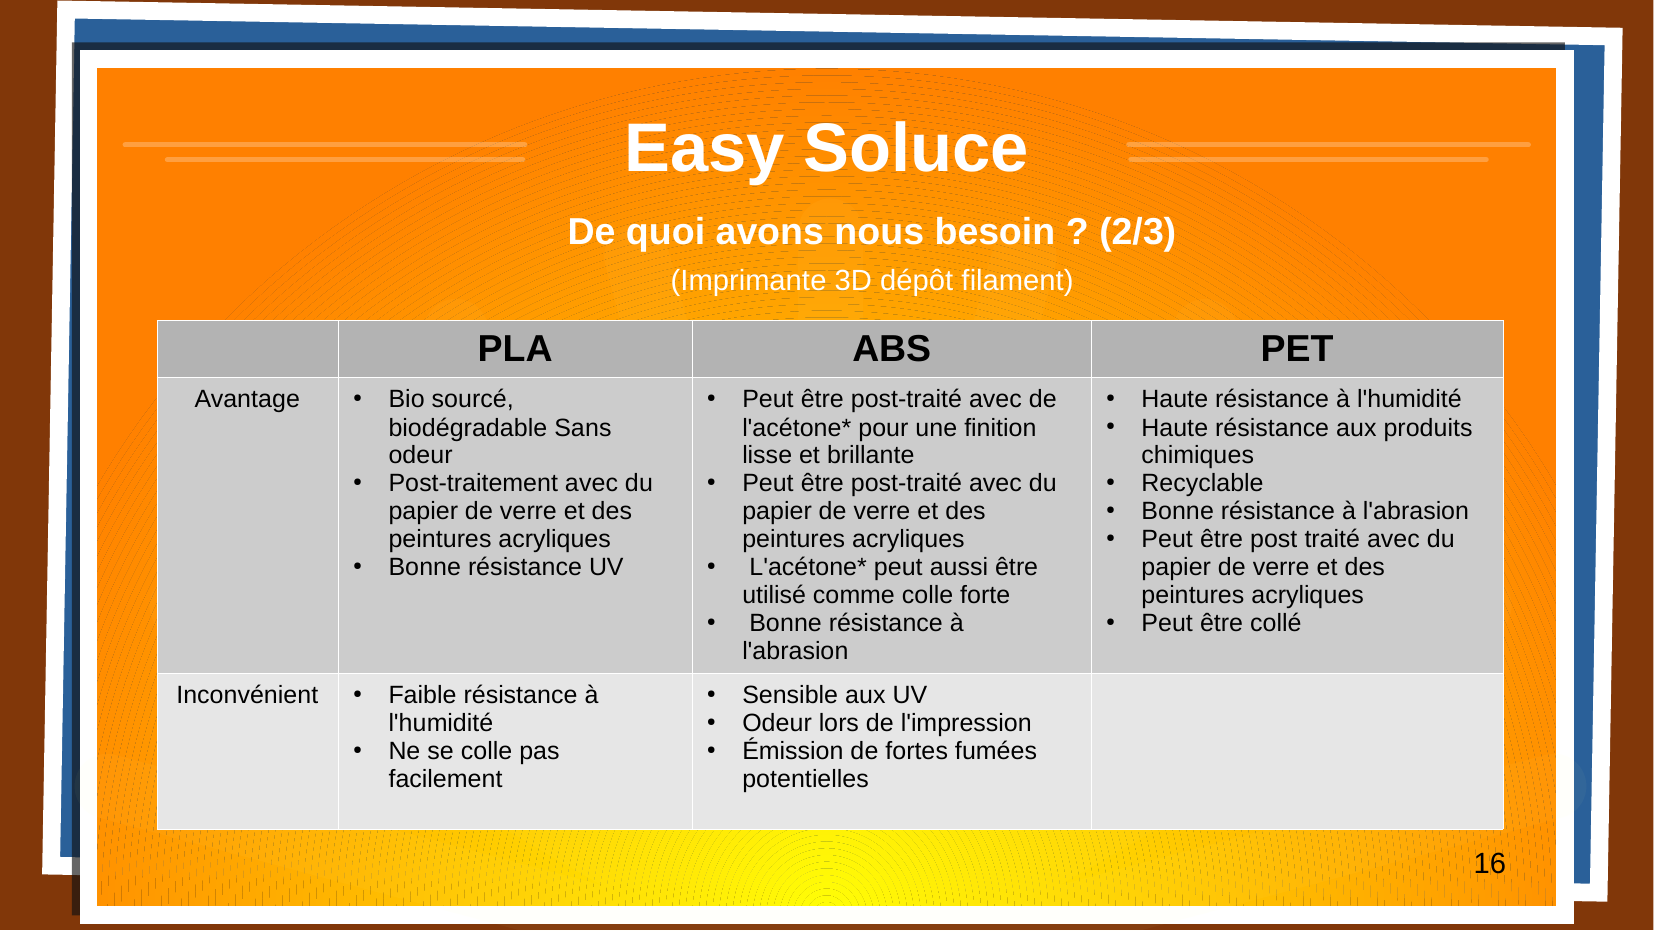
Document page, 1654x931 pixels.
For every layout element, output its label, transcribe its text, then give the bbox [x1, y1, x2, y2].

table_header ABS [693, 321, 1091, 377]
text_box De quoi avons nous besoin ? (2/3) [552, 203, 1192, 260]
text_box (Imprimante 3D dépôt filament) [655, 256, 1089, 305]
table_cell Sensible aux UV Odeur lors de l'impression Émission de fortes fumées potentielles [693, 674, 1091, 829]
table_header PLA [339, 321, 692, 377]
table_header PET [1092, 321, 1503, 377]
table_cell Peut être post-traité avec de l'acétone* pour une finition lisse et brillante Peut être post-traité avec du papier de verre et des peintures acryliques L'acétone* peut aussi être utilisé comme colle forte Bonne résistance à l'abrasion [693, 378, 1091, 673]
title Easy Soluce [531, 73, 1123, 222]
table_header [158, 321, 338, 377]
table_cell Avantage [158, 378, 338, 673]
table_cell Inconvénient [158, 674, 338, 829]
table_cell Bio sourcé, biodégradable Sans odeur Post-traitement avec du papier de verre et des peintures acryliques Bonne résistance UV [339, 378, 692, 673]
table_cell Faible résistance à l'humidité Ne se colle pas facilement [339, 674, 692, 829]
table_cell [1092, 674, 1503, 829]
table_cell Haute résistance à l'humidité Haute résistance aux produits chimiques Recyclable Bonne résistance à l'abrasion Peut être post traité avec du papier de verre et des peintures acryliques Peut être collé [1092, 378, 1503, 673]
